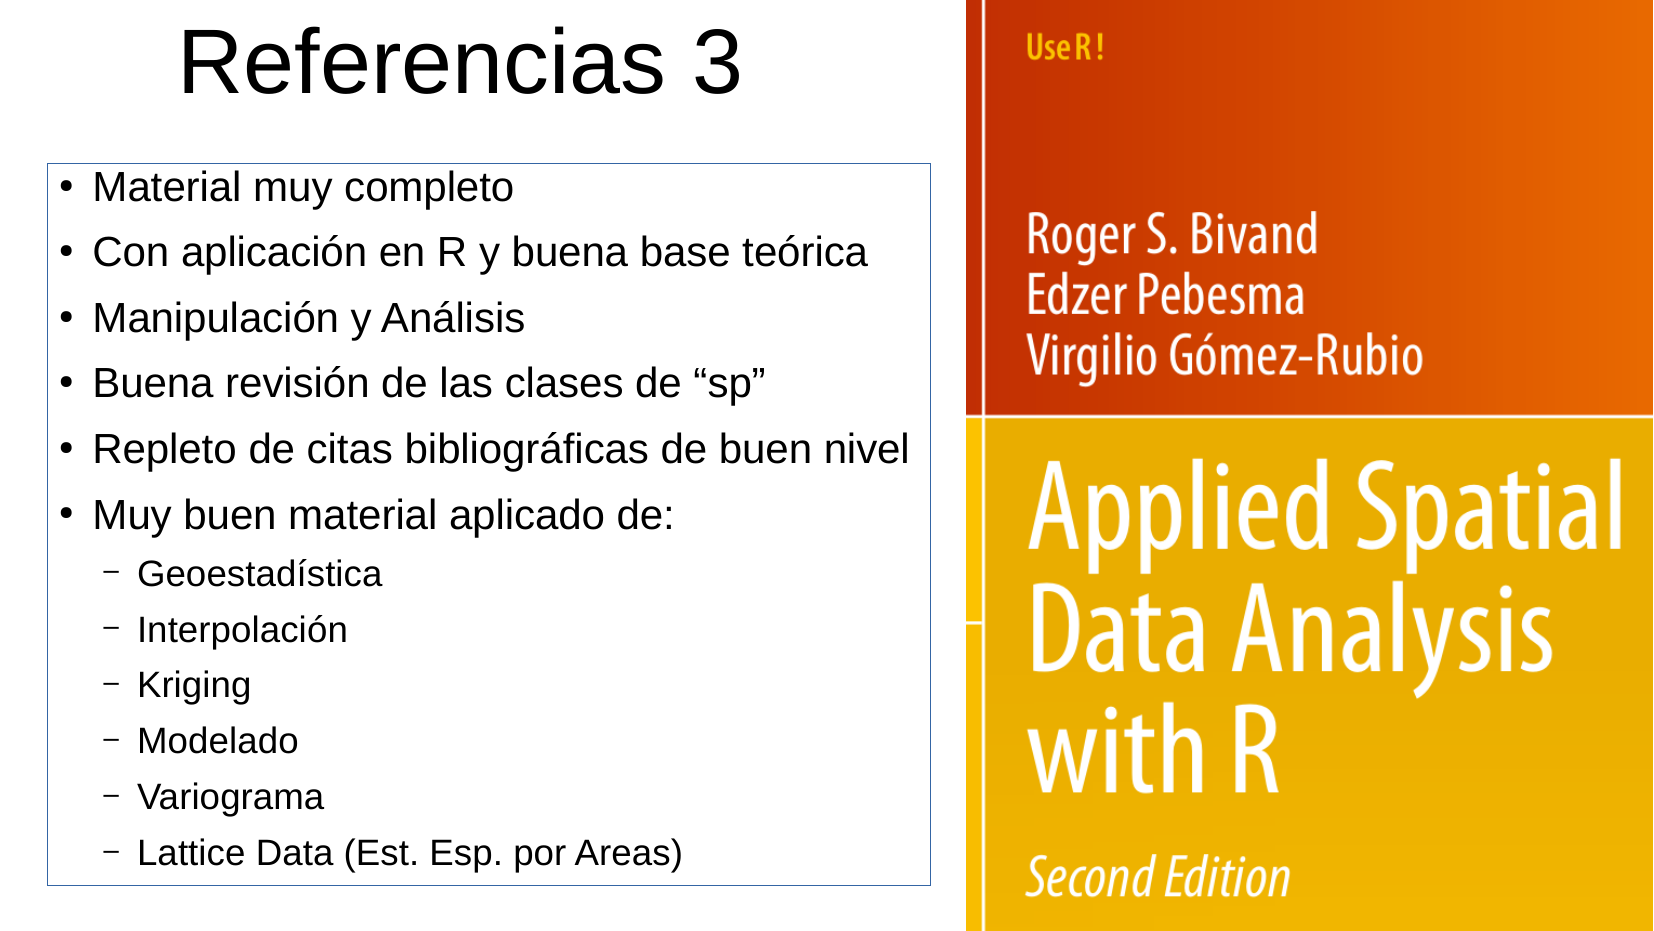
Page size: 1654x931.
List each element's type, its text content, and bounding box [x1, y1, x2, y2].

picture [966, 0, 1653, 931]
title Referencias 3 [0, 0, 966, 140]
list Material muy completo Con aplicación en R y buena base teórica Manipulación y Análisis Buena revisión de las clases de “sp” Repleto de citas bibliográficas de buen nivel Muy buen material aplicado de: Geoestadística Interpolación Kriging Modelado Variograma Lattice Data (Est. Esp. por Areas) [47, 163, 931, 886]
